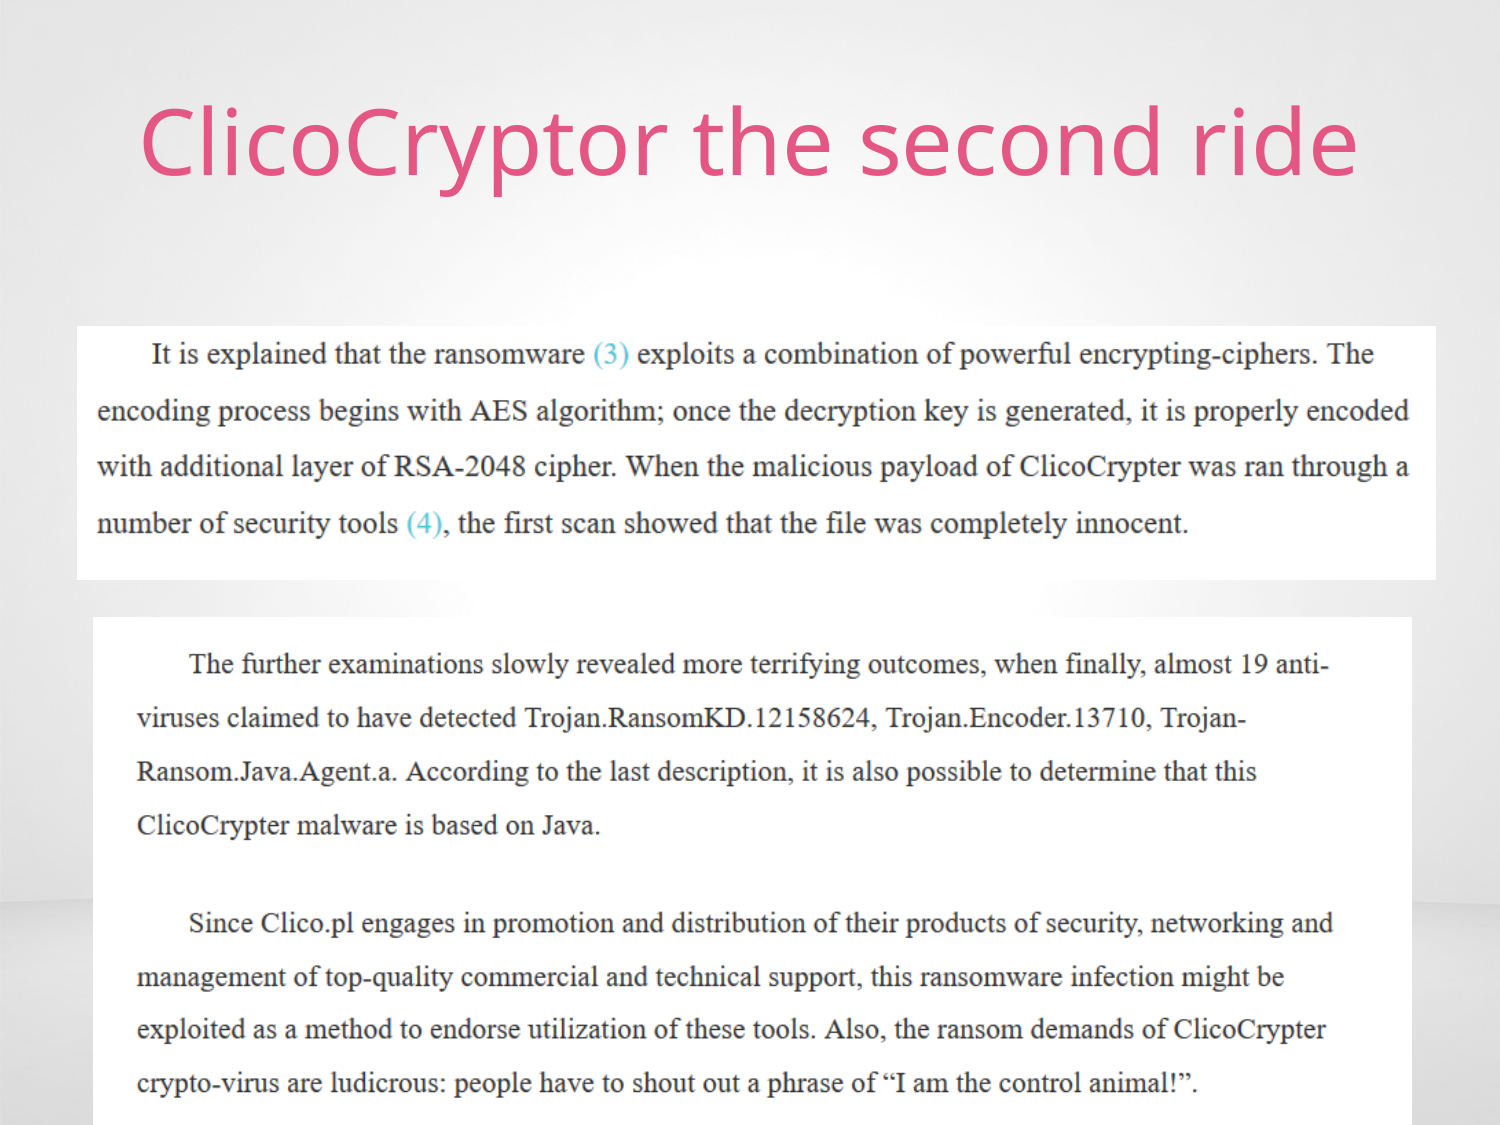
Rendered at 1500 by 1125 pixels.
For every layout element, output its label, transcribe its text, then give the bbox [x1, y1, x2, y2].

picture [0, 0, 1500, 1125]
title ClicoCryptor the second ride [75, 45, 1425, 233]
